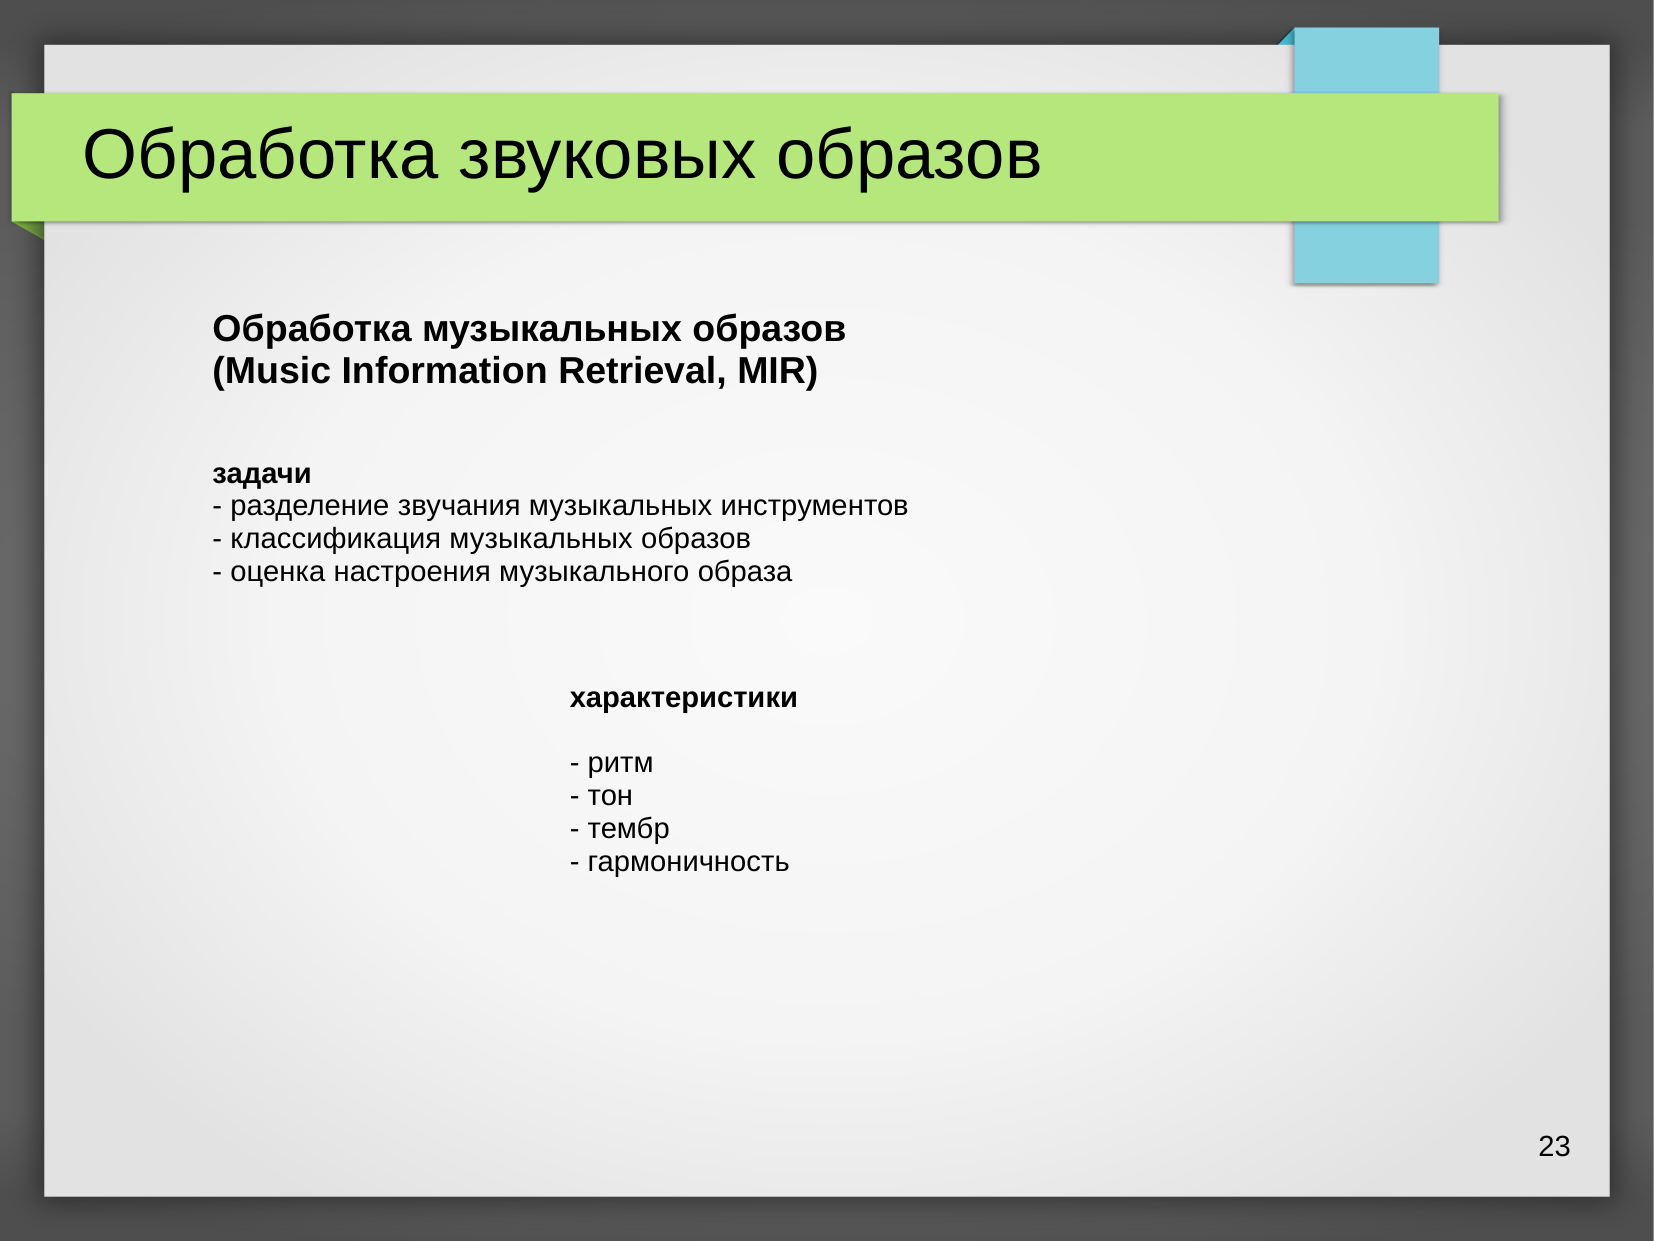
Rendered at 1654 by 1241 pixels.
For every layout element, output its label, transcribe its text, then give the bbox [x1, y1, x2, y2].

text_box Обработка музыкальных образов (Music Information Retrieval, MIR) задачи - разделение звучания музыкальных инструментов - классификация музыкальных образов - оценка настроения музыкального образа [212, 307, 1276, 590]
title Обработка звуковых образов [82, 114, 1406, 194]
picture [0, 0, 1654, 1241]
text_box характеристики - ритм - тон - тембр - гармоничность [555, 673, 898, 885]
